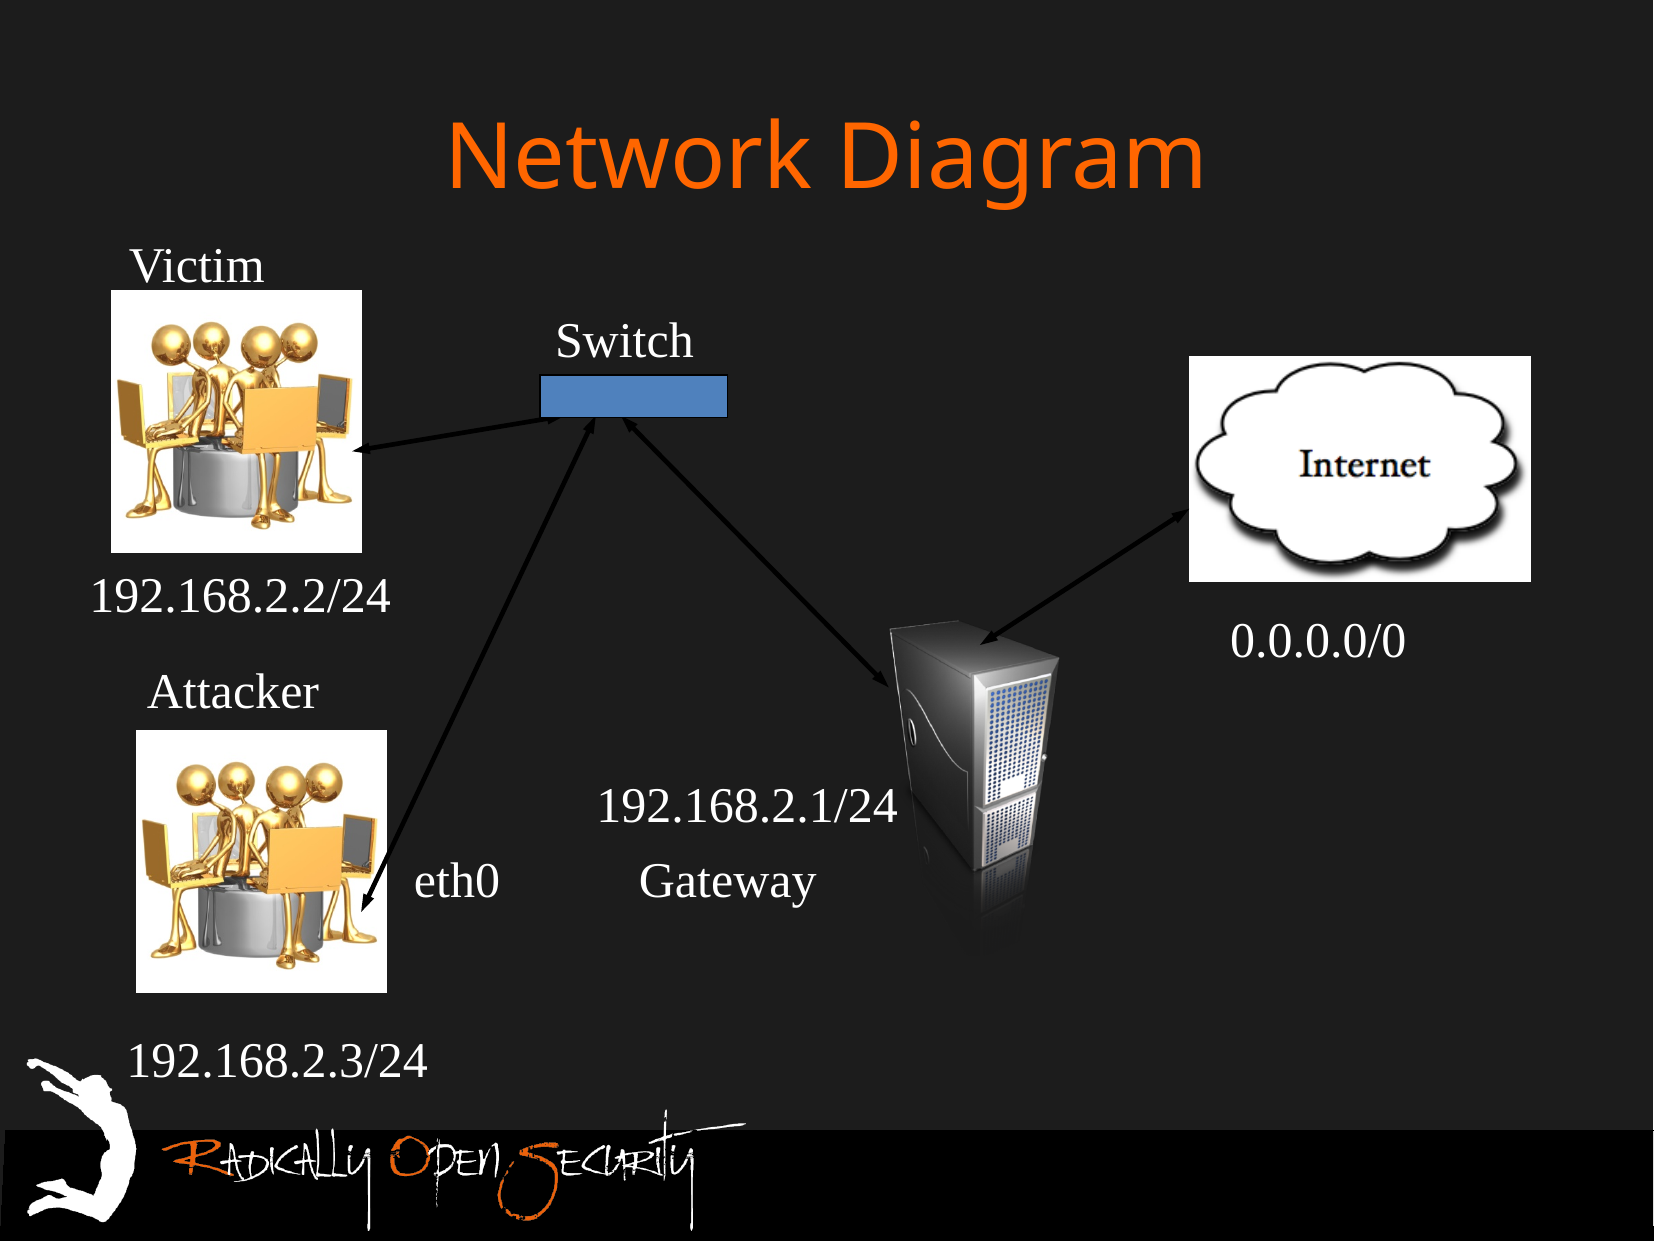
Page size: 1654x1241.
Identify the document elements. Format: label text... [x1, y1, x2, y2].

picture [136, 730, 387, 960]
text_box eth0 [386, 840, 556, 916]
text_box Gateway [611, 840, 946, 916]
text_box 192.168.2.1/24 [581, 704, 916, 841]
picture [1189, 356, 1531, 582]
text_box 192.168.2.2/24 [74, 495, 409, 631]
text_box [540, 375, 728, 417]
text_box Victim [101, 224, 436, 301]
text_box Attacker [119, 650, 453, 726]
picture [888, 619, 1060, 957]
text_box 192.168.2.3/24 [111, 960, 446, 1096]
picture [0, 1022, 778, 1241]
picture [111, 301, 362, 495]
title Network Diagram [82, 49, 1571, 257]
text_box Switch [540, 299, 715, 376]
text_box 0.0.0.0/0 [1215, 599, 1455, 676]
